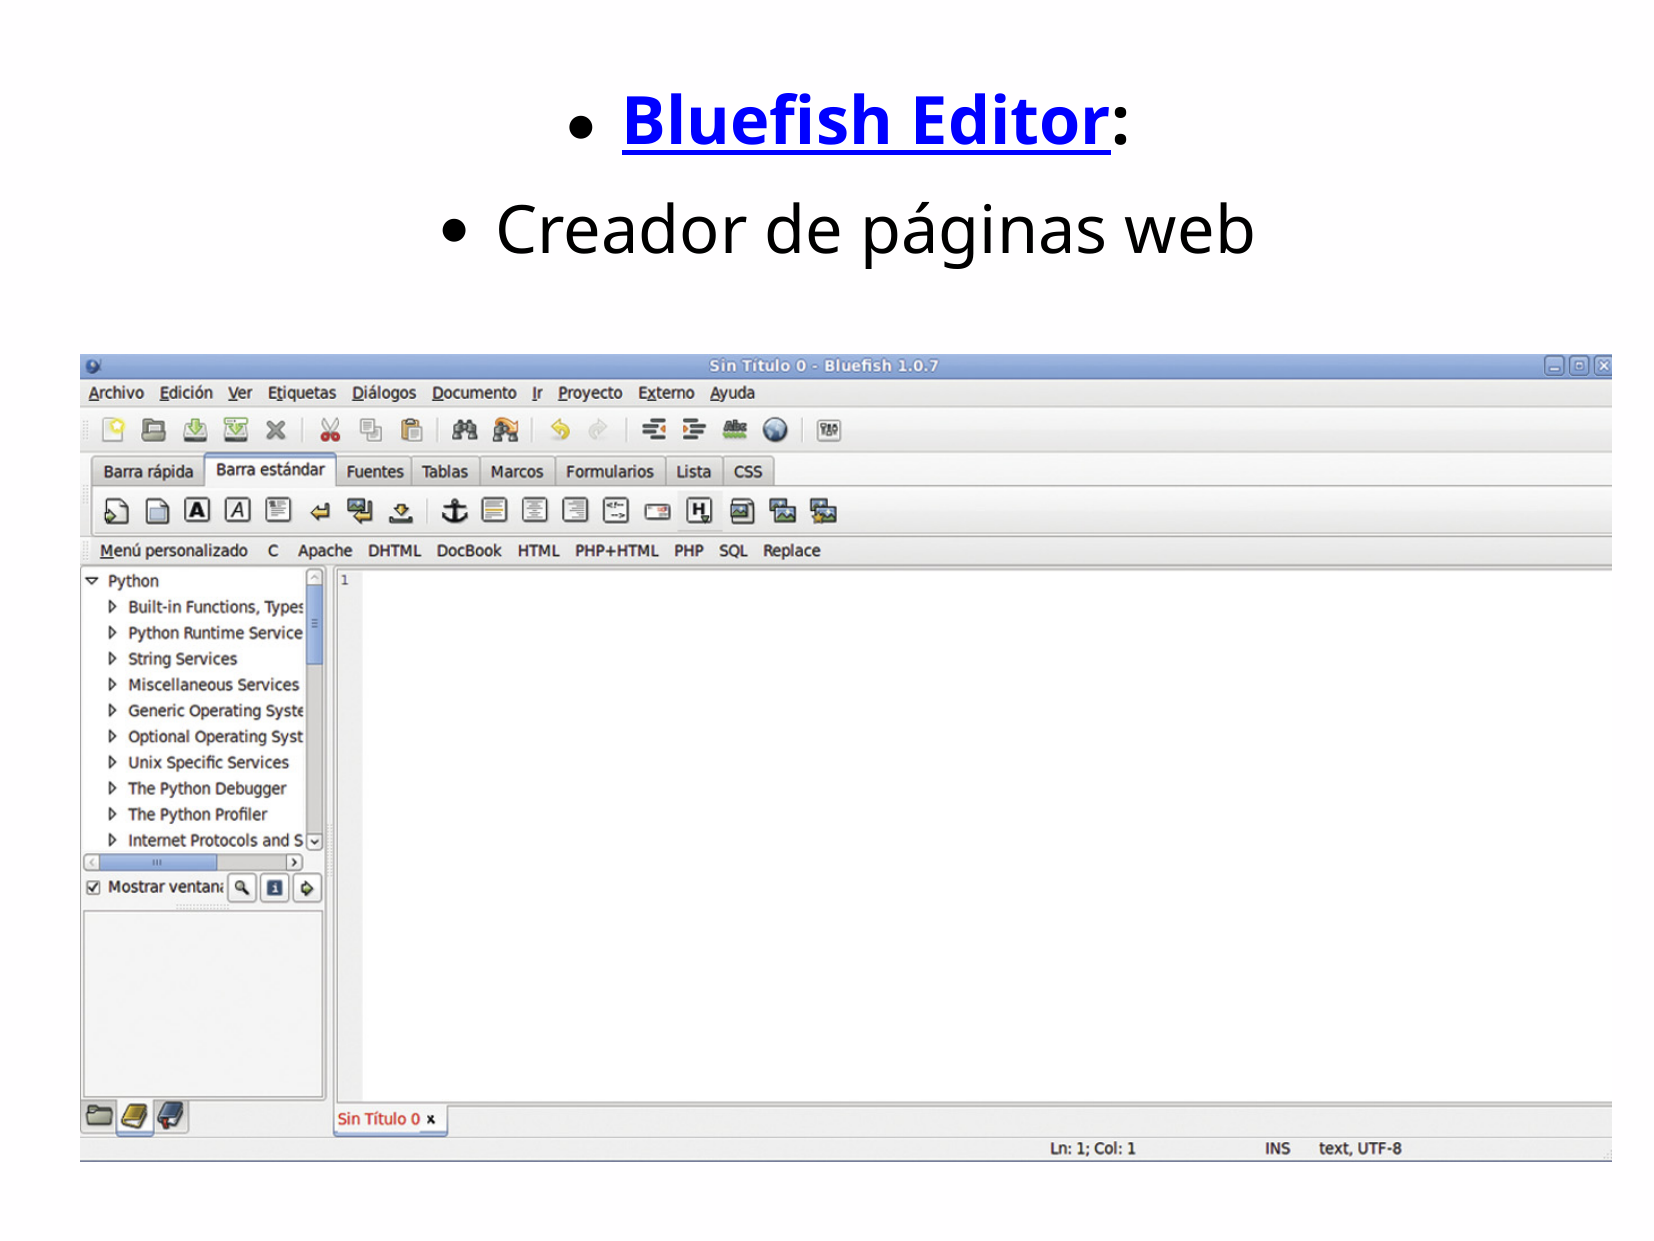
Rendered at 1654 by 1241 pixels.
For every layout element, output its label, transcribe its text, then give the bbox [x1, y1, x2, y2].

list Bluefish Editor: Creador de páginas web [82, 70, 1614, 1193]
picture [80, 354, 1612, 1162]
